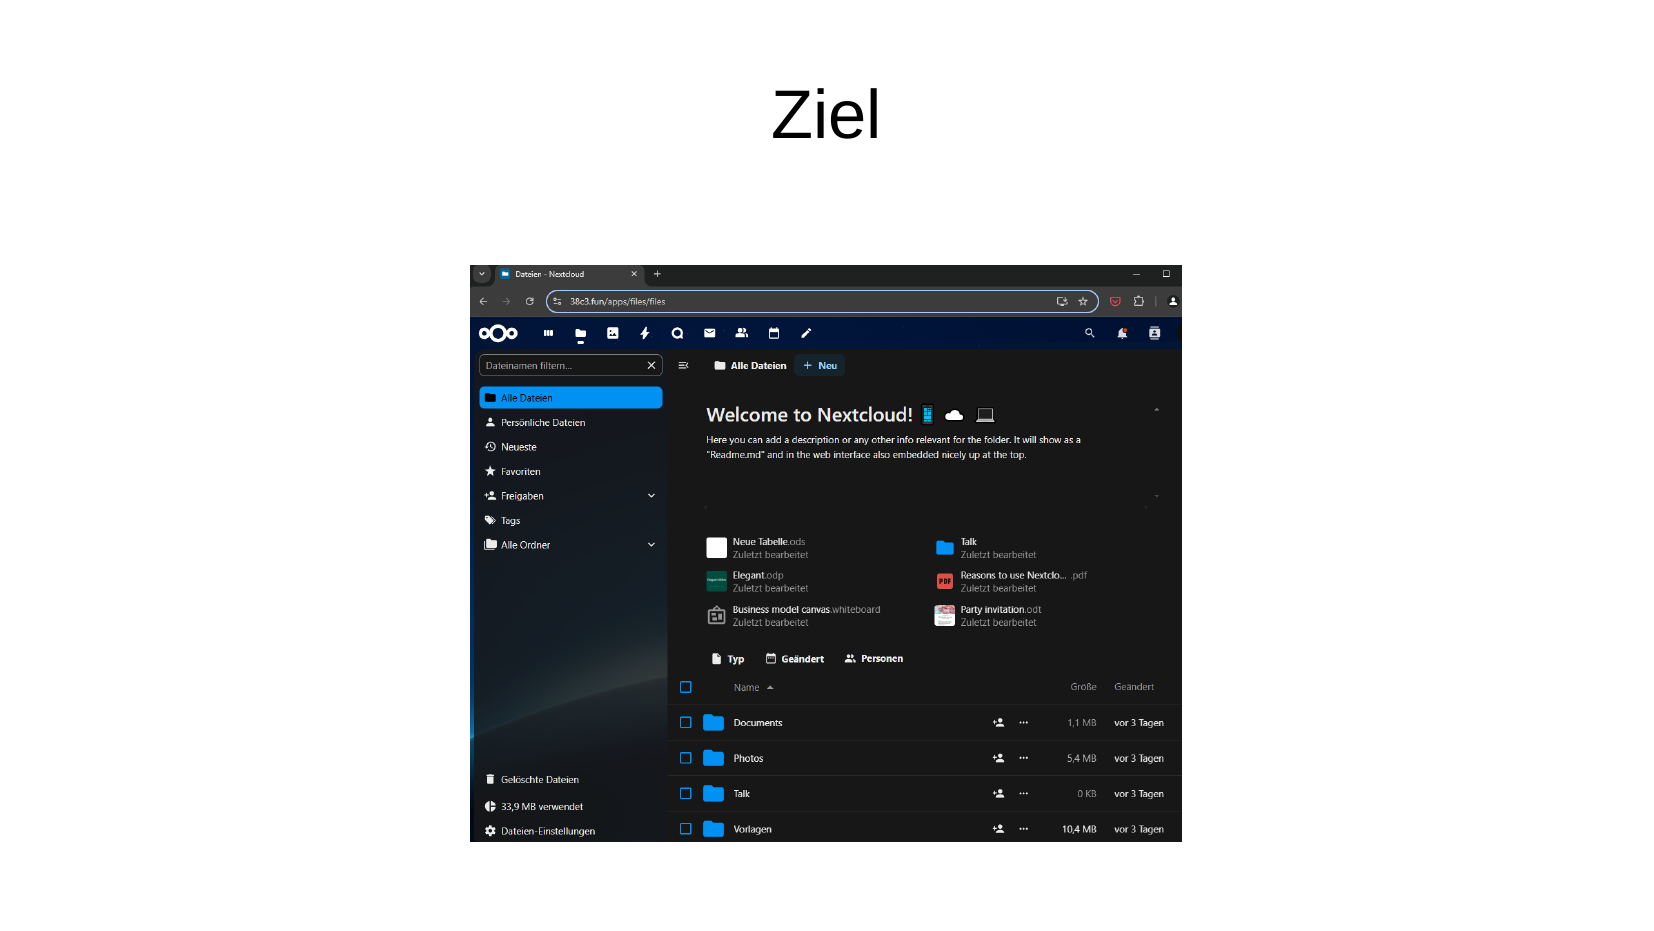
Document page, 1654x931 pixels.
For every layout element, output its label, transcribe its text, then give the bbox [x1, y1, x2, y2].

picture [470, 265, 1182, 842]
title Ziel [82, 37, 1571, 193]
